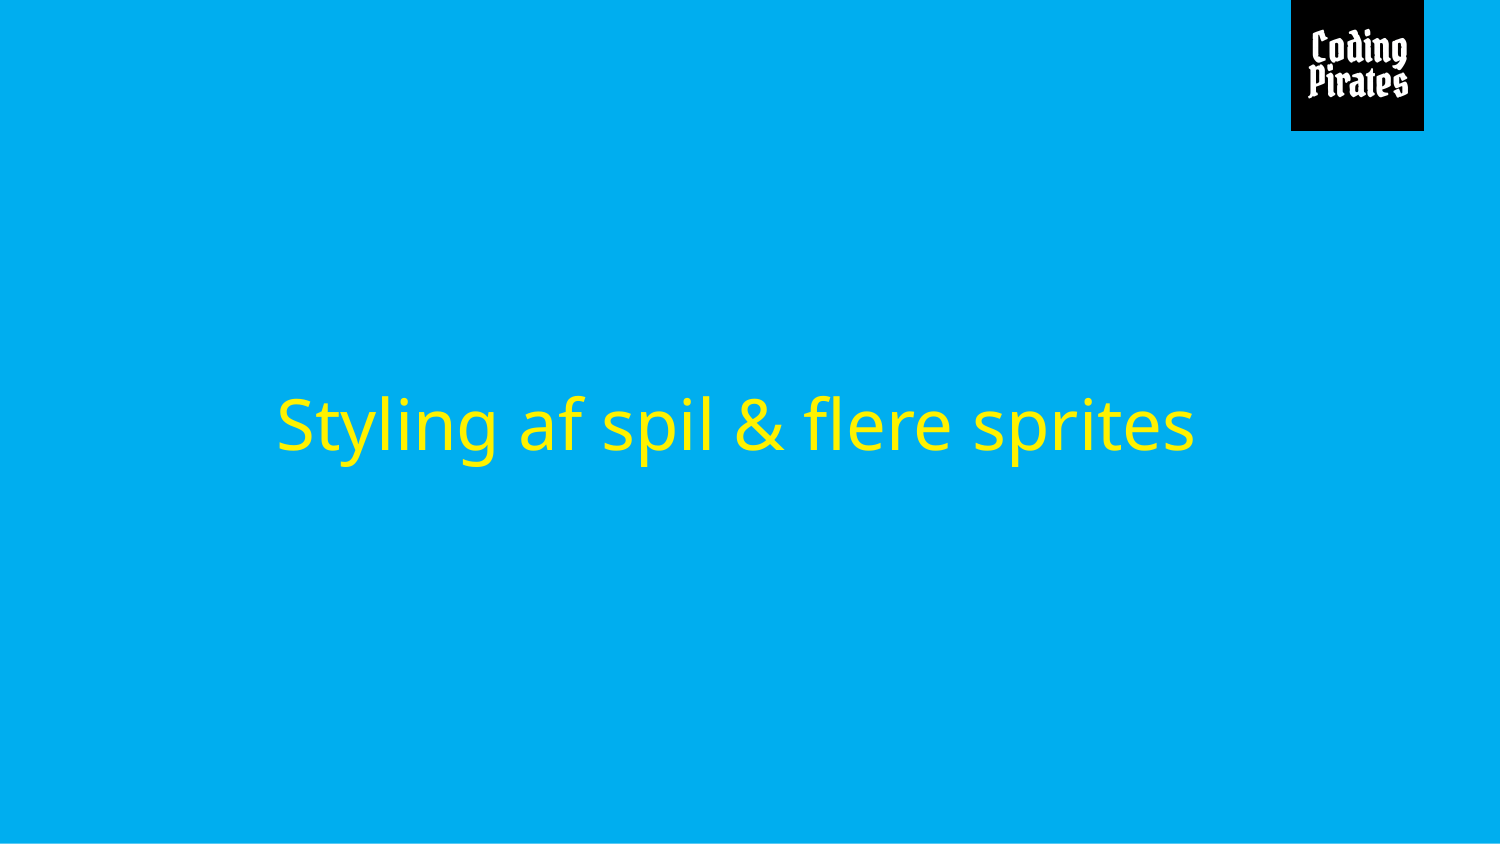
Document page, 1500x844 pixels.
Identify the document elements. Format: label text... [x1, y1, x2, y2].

title Styling af spil & flere sprites [7, 275, 1467, 568]
picture [1292, 0, 1423, 130]
